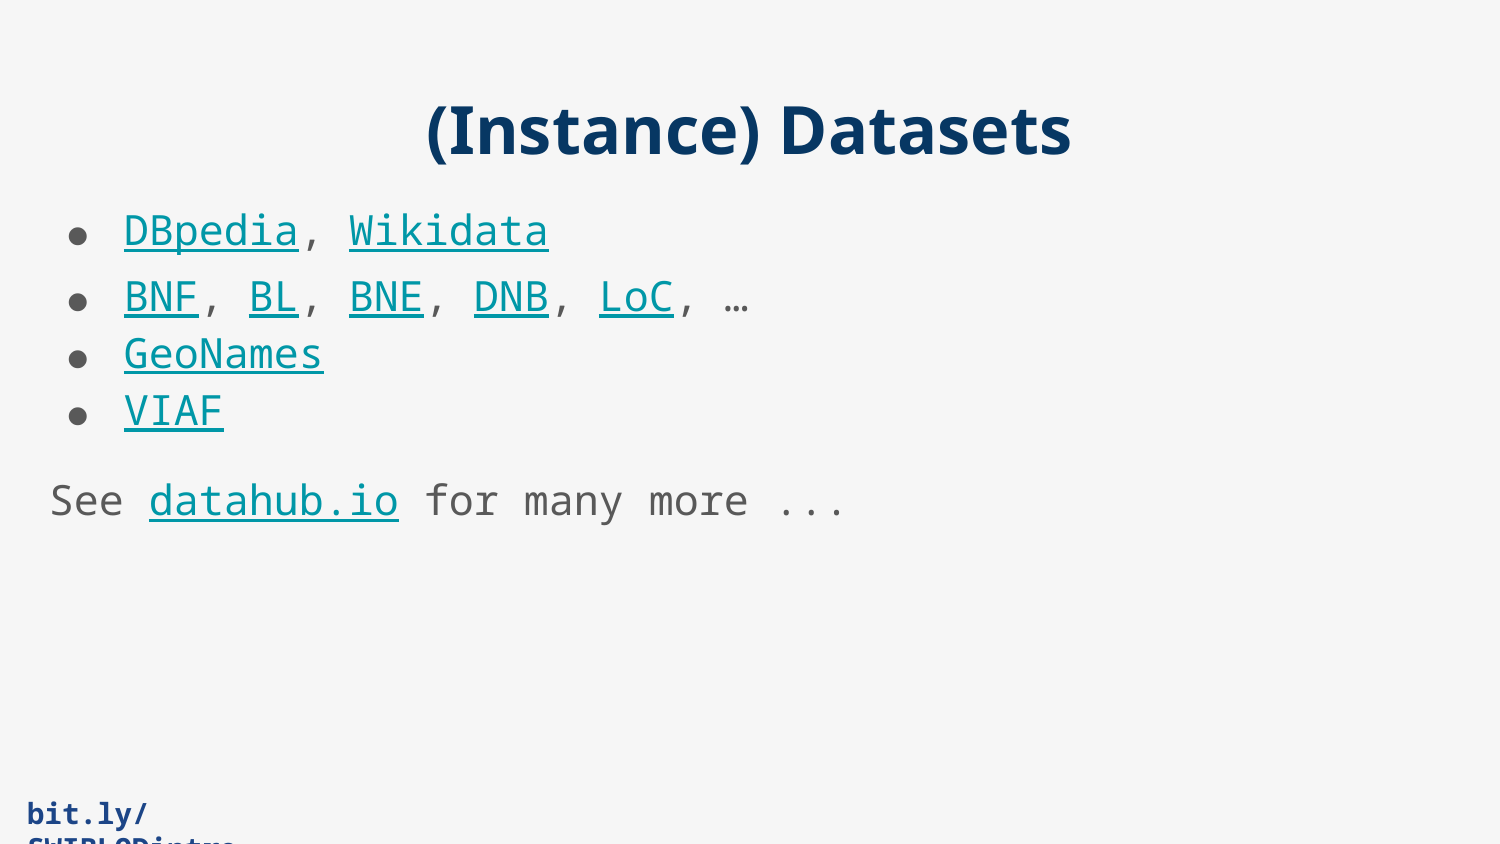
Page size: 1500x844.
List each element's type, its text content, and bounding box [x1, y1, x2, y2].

title (Instance) Datasets [51, 72, 1449, 167]
list DBpedia, Wikidata BNF, BL, BNE, DNB, LoC, … GeoNames VIAF See datahub.io for many more ... [33, 189, 1432, 750]
